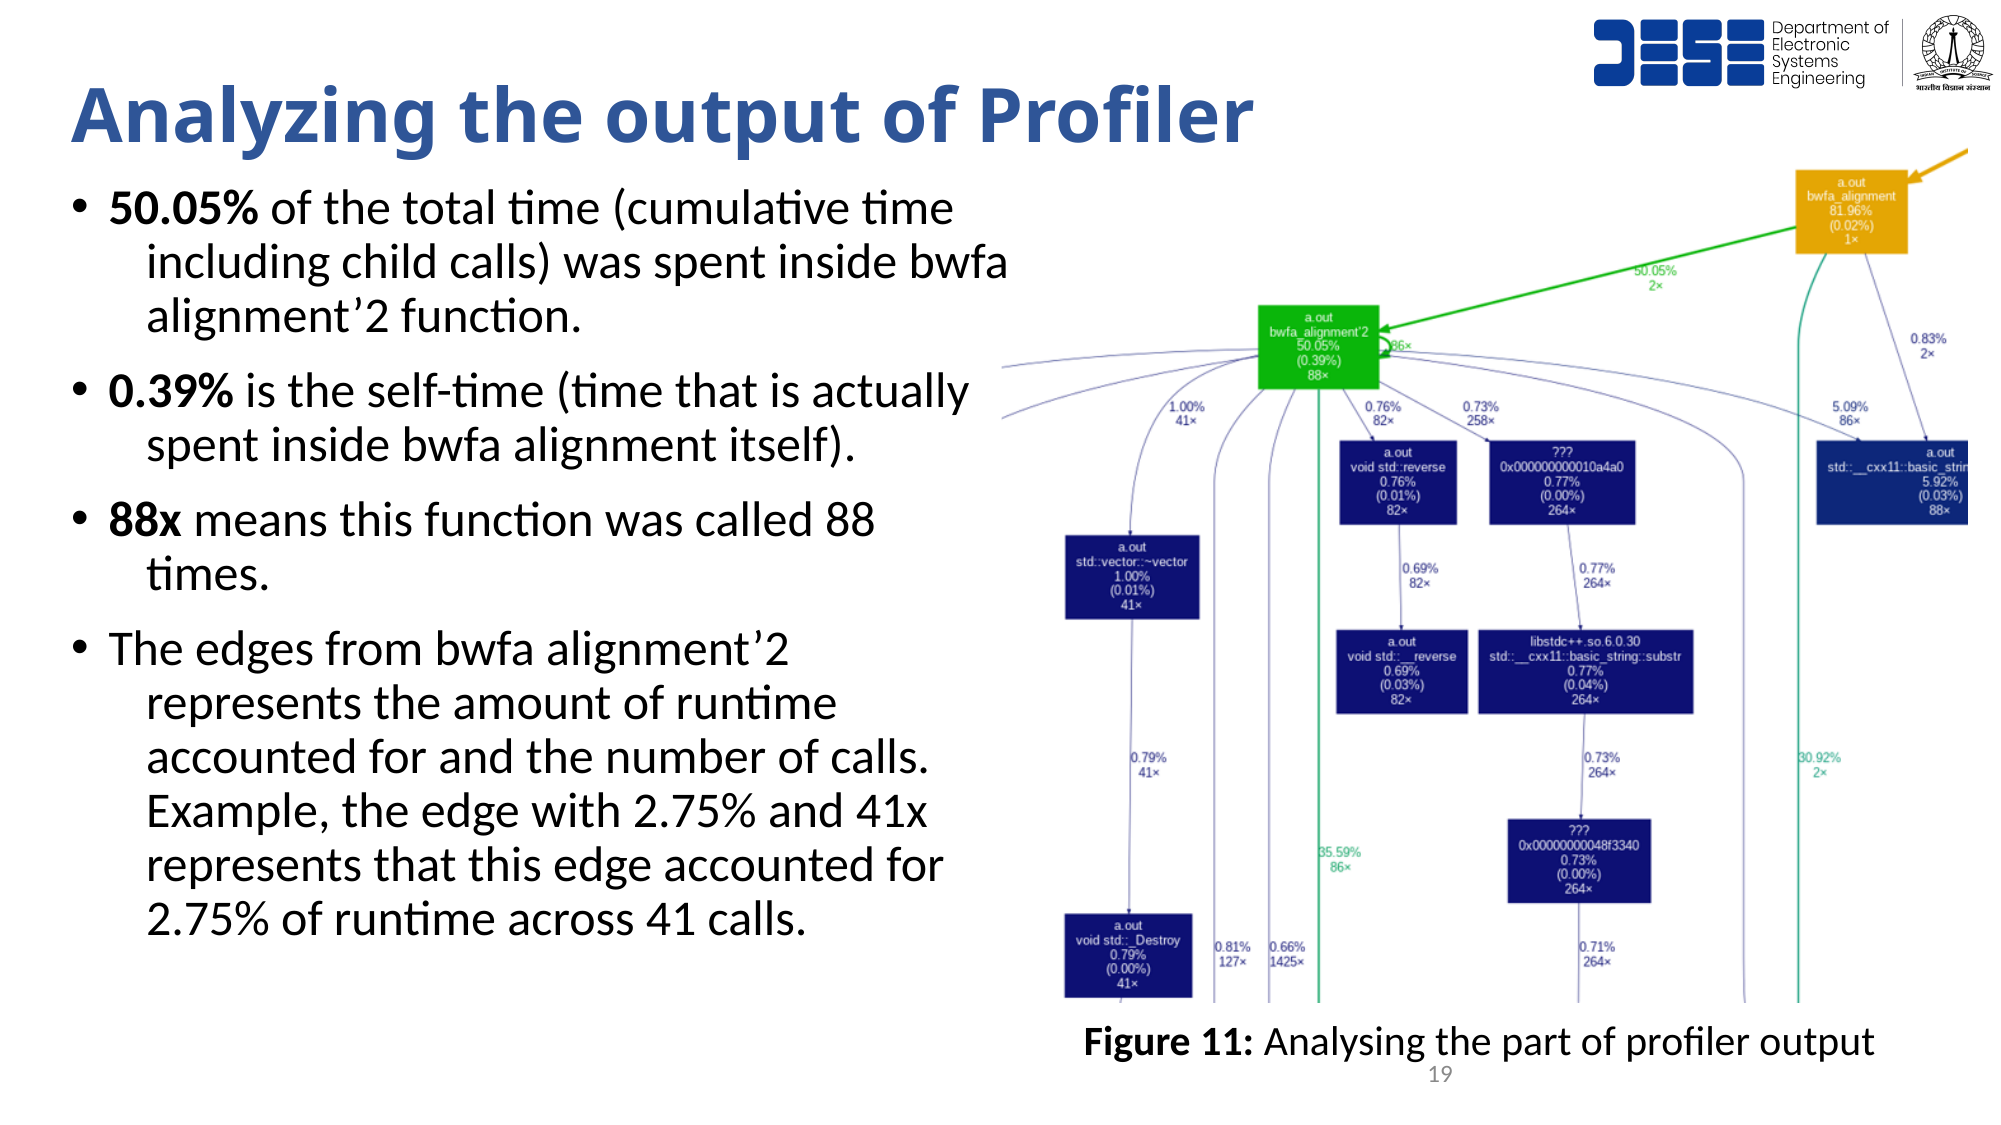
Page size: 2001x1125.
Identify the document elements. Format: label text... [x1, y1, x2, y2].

text_box [1412, 1072, 1863, 1103]
text_box 50.05% of the total time (cumulative time including child calls) was spent inside bwfa alignment’2 function. 0.39% is the self-time (time that is actually spent inside bwfa alignment itself). 88x means this function was called 88 times. The edges from bwfa alignment’2 represents the amount of runtime accounted for and the number of calls. Example, the edge with 2.75% and 41x represents that this edge accounted for 2.75% of runtime across 41 calls. [55, 174, 1026, 890]
picture [1001, 144, 1971, 1009]
title Analyzing the output of Profiler [56, 46, 1782, 174]
text_box Figure 11: Analysing the part of profiler output [1065, 1006, 1904, 1072]
